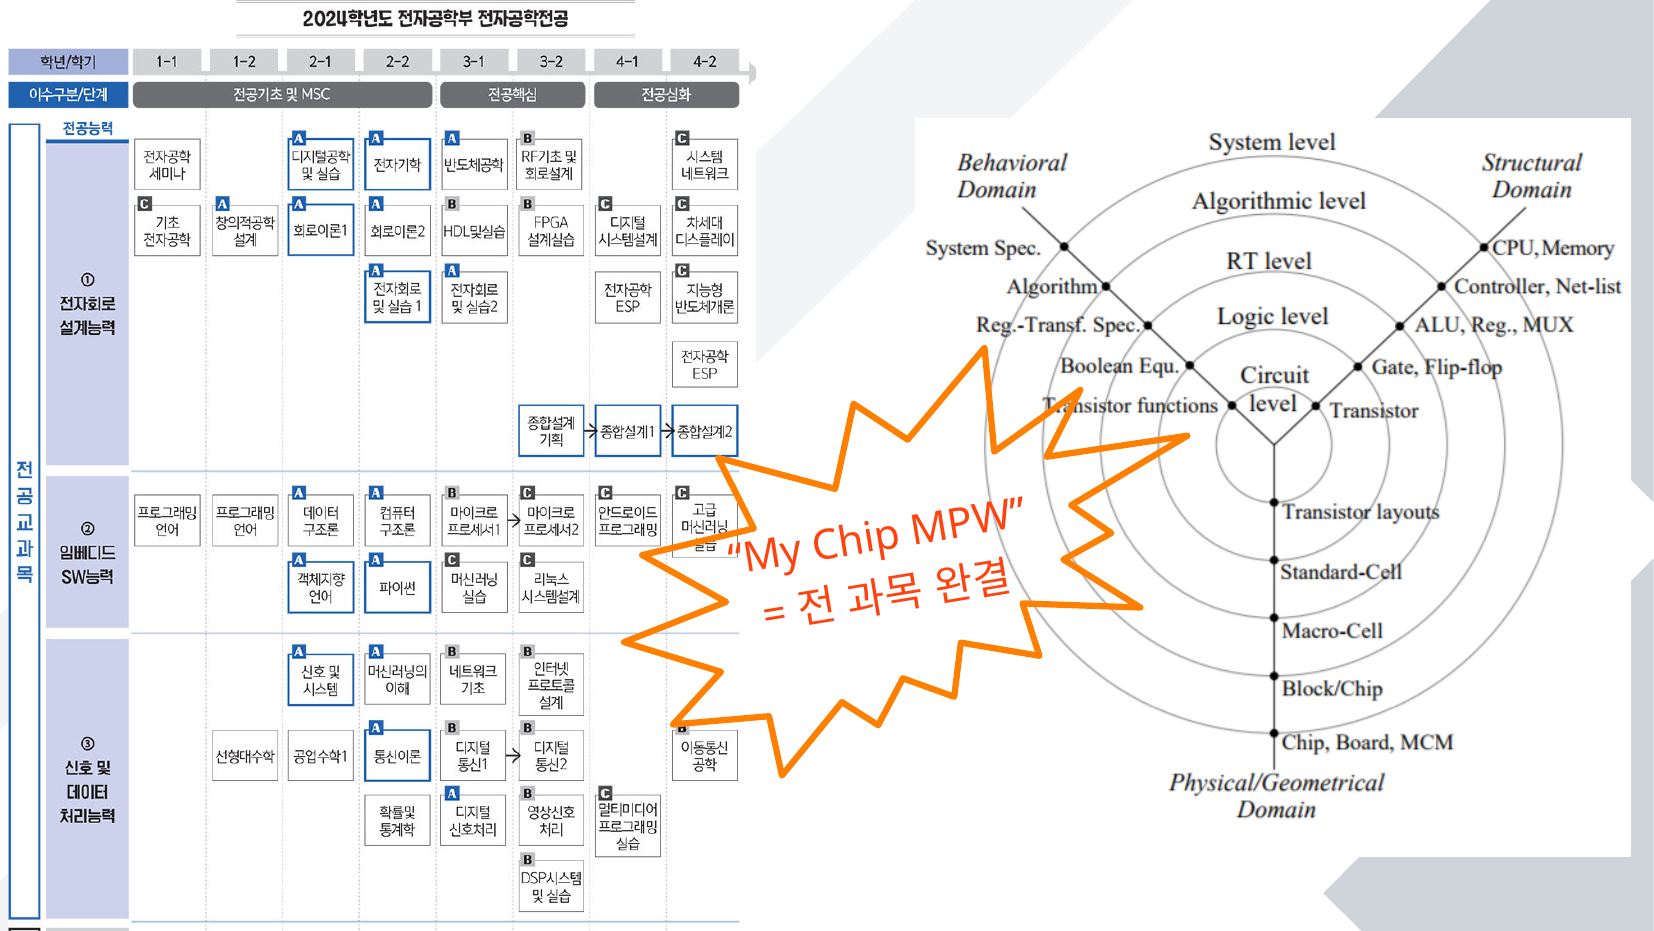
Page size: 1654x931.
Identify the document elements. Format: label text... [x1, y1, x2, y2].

picture [915, 118, 1631, 857]
picture [8, 0, 756, 931]
text_box “My Chip MPW” =전 과목 완결 [624, 347, 1188, 776]
